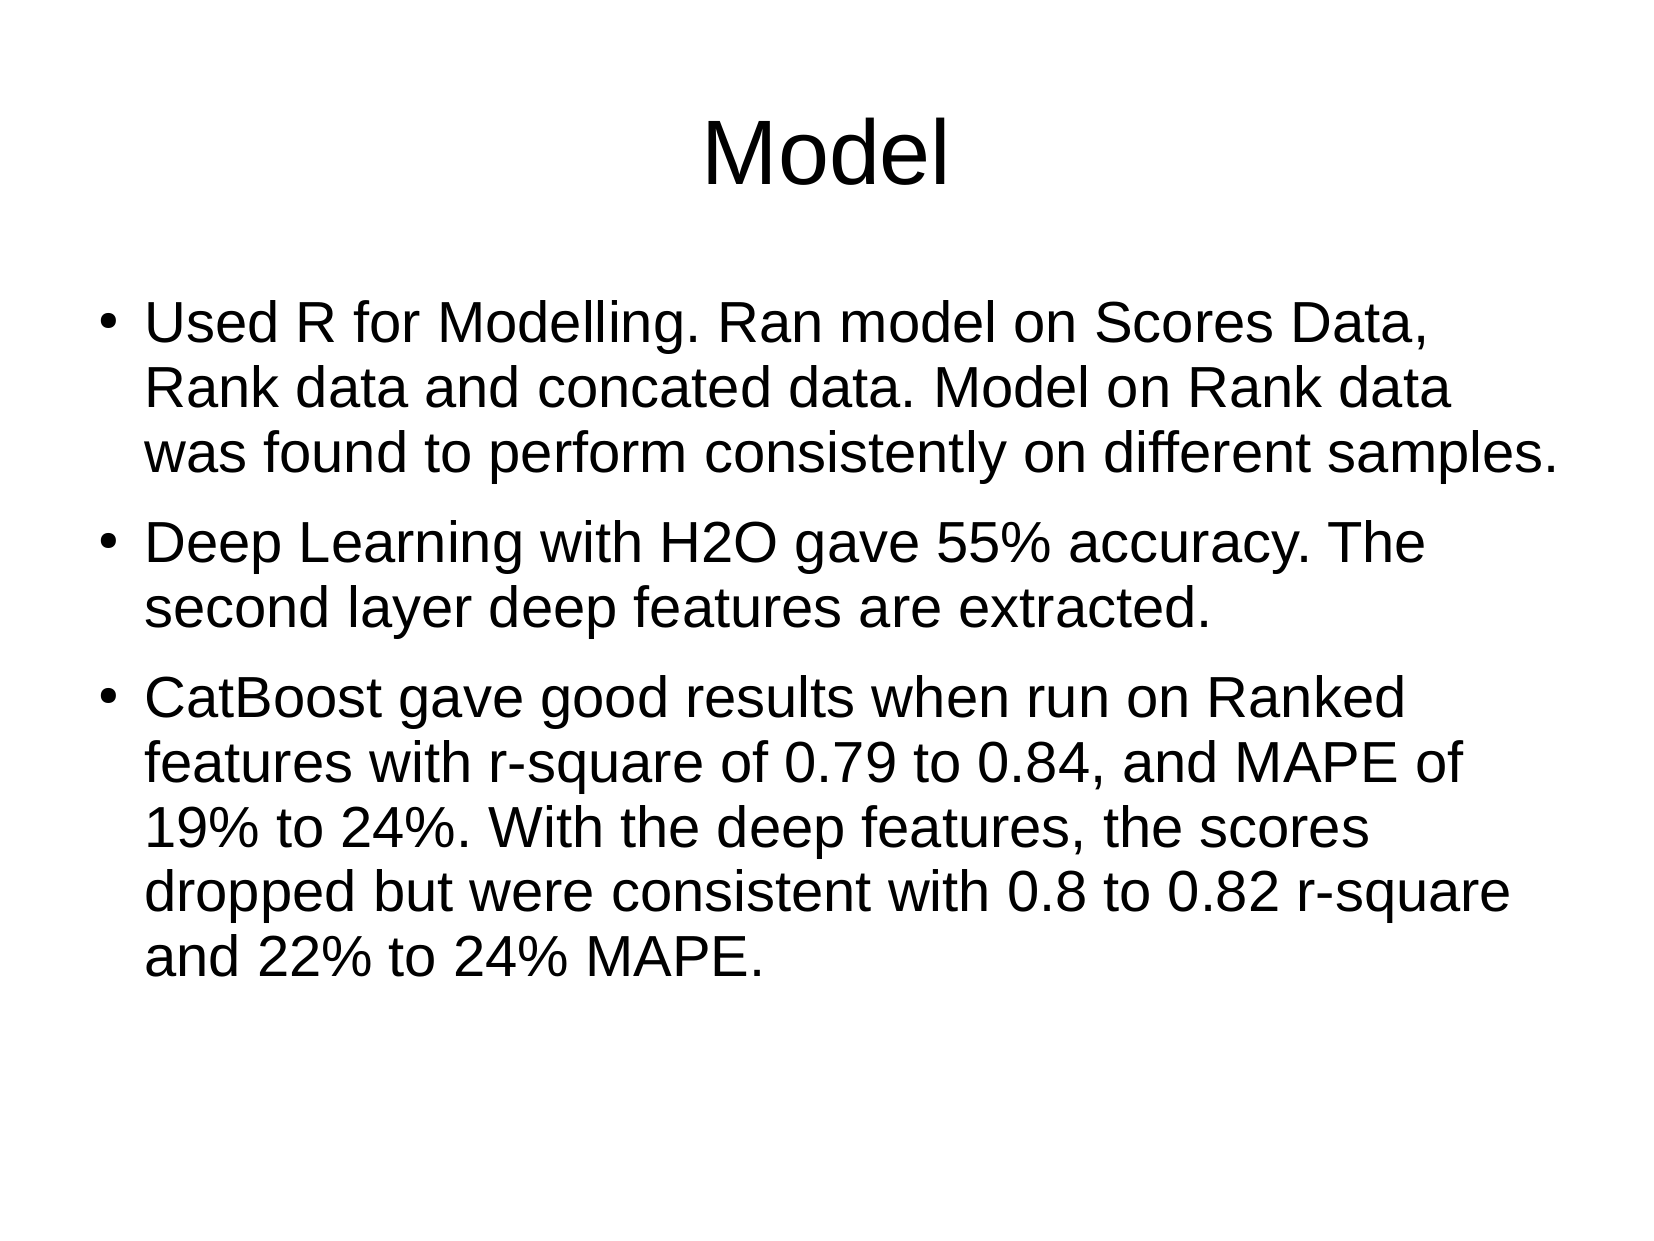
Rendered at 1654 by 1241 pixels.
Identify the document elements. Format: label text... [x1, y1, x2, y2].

list Used R for Modelling. Ran model on Scores Data, Rank data and concated data. Model on Rank data was found to perform consistently on different samples. Deep Learning with H2O gave 55% accuracy. The second layer deep features are extracted. CatBoost gave good results when run on Ranked features with r-square of 0.79 to 0.84, and MAPE of 19% to 24%. With the deep features, the scores dropped but were consistent with 0.8 to 0.82 r-square and 22% to 24% MAPE. [82, 290, 1571, 1010]
title Model [82, 49, 1571, 257]
